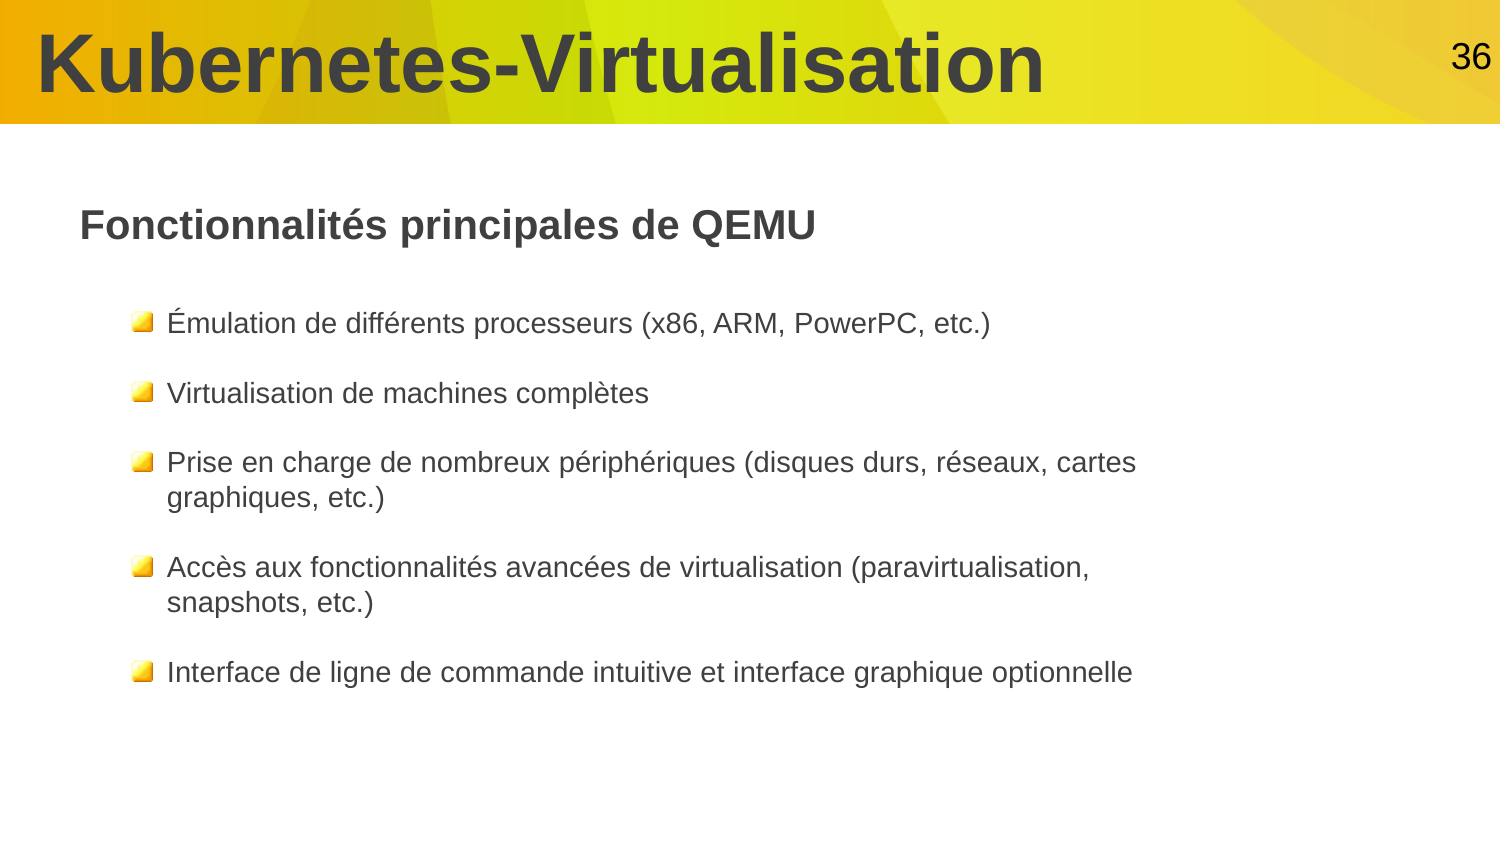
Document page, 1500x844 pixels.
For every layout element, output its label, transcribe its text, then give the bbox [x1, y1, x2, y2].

text_box <numéro> [1321, 35, 1493, 106]
picture [0, 0, 1500, 844]
text_box Émulation de différents processeurs (x86, ARM, PowerPC, etc.) Virtualisation de machines complètes Prise en charge de nombreux périphériques (disques durs, réseaux, cartes graphiques, etc.) Accès aux fonctionnalités avancées de virtualisation (paravirtualisation, snapshots, etc.) Interface de ligne de commande intuitive et interface graphique optionnelle [66, 296, 1211, 721]
text_box Fonctionnalités principales de QEMU [64, 185, 1459, 261]
text_box Kubernetes-Virtualisation [0, 0, 1498, 130]
